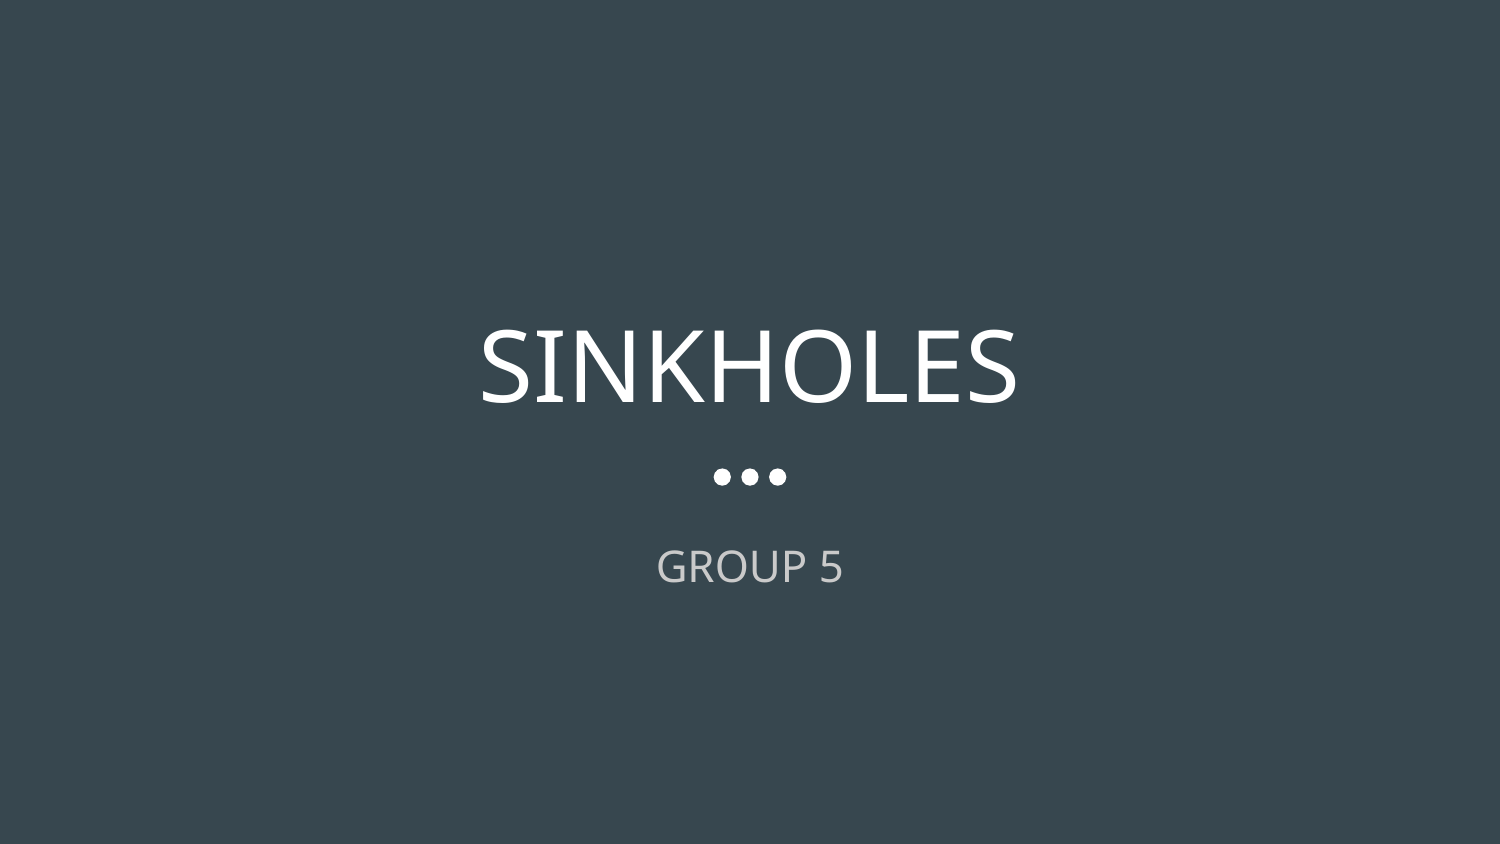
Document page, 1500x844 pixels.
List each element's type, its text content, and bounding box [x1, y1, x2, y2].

subtitle GROUP 5 [110, 520, 1390, 651]
title SINKHOLES [110, 162, 1390, 447]
